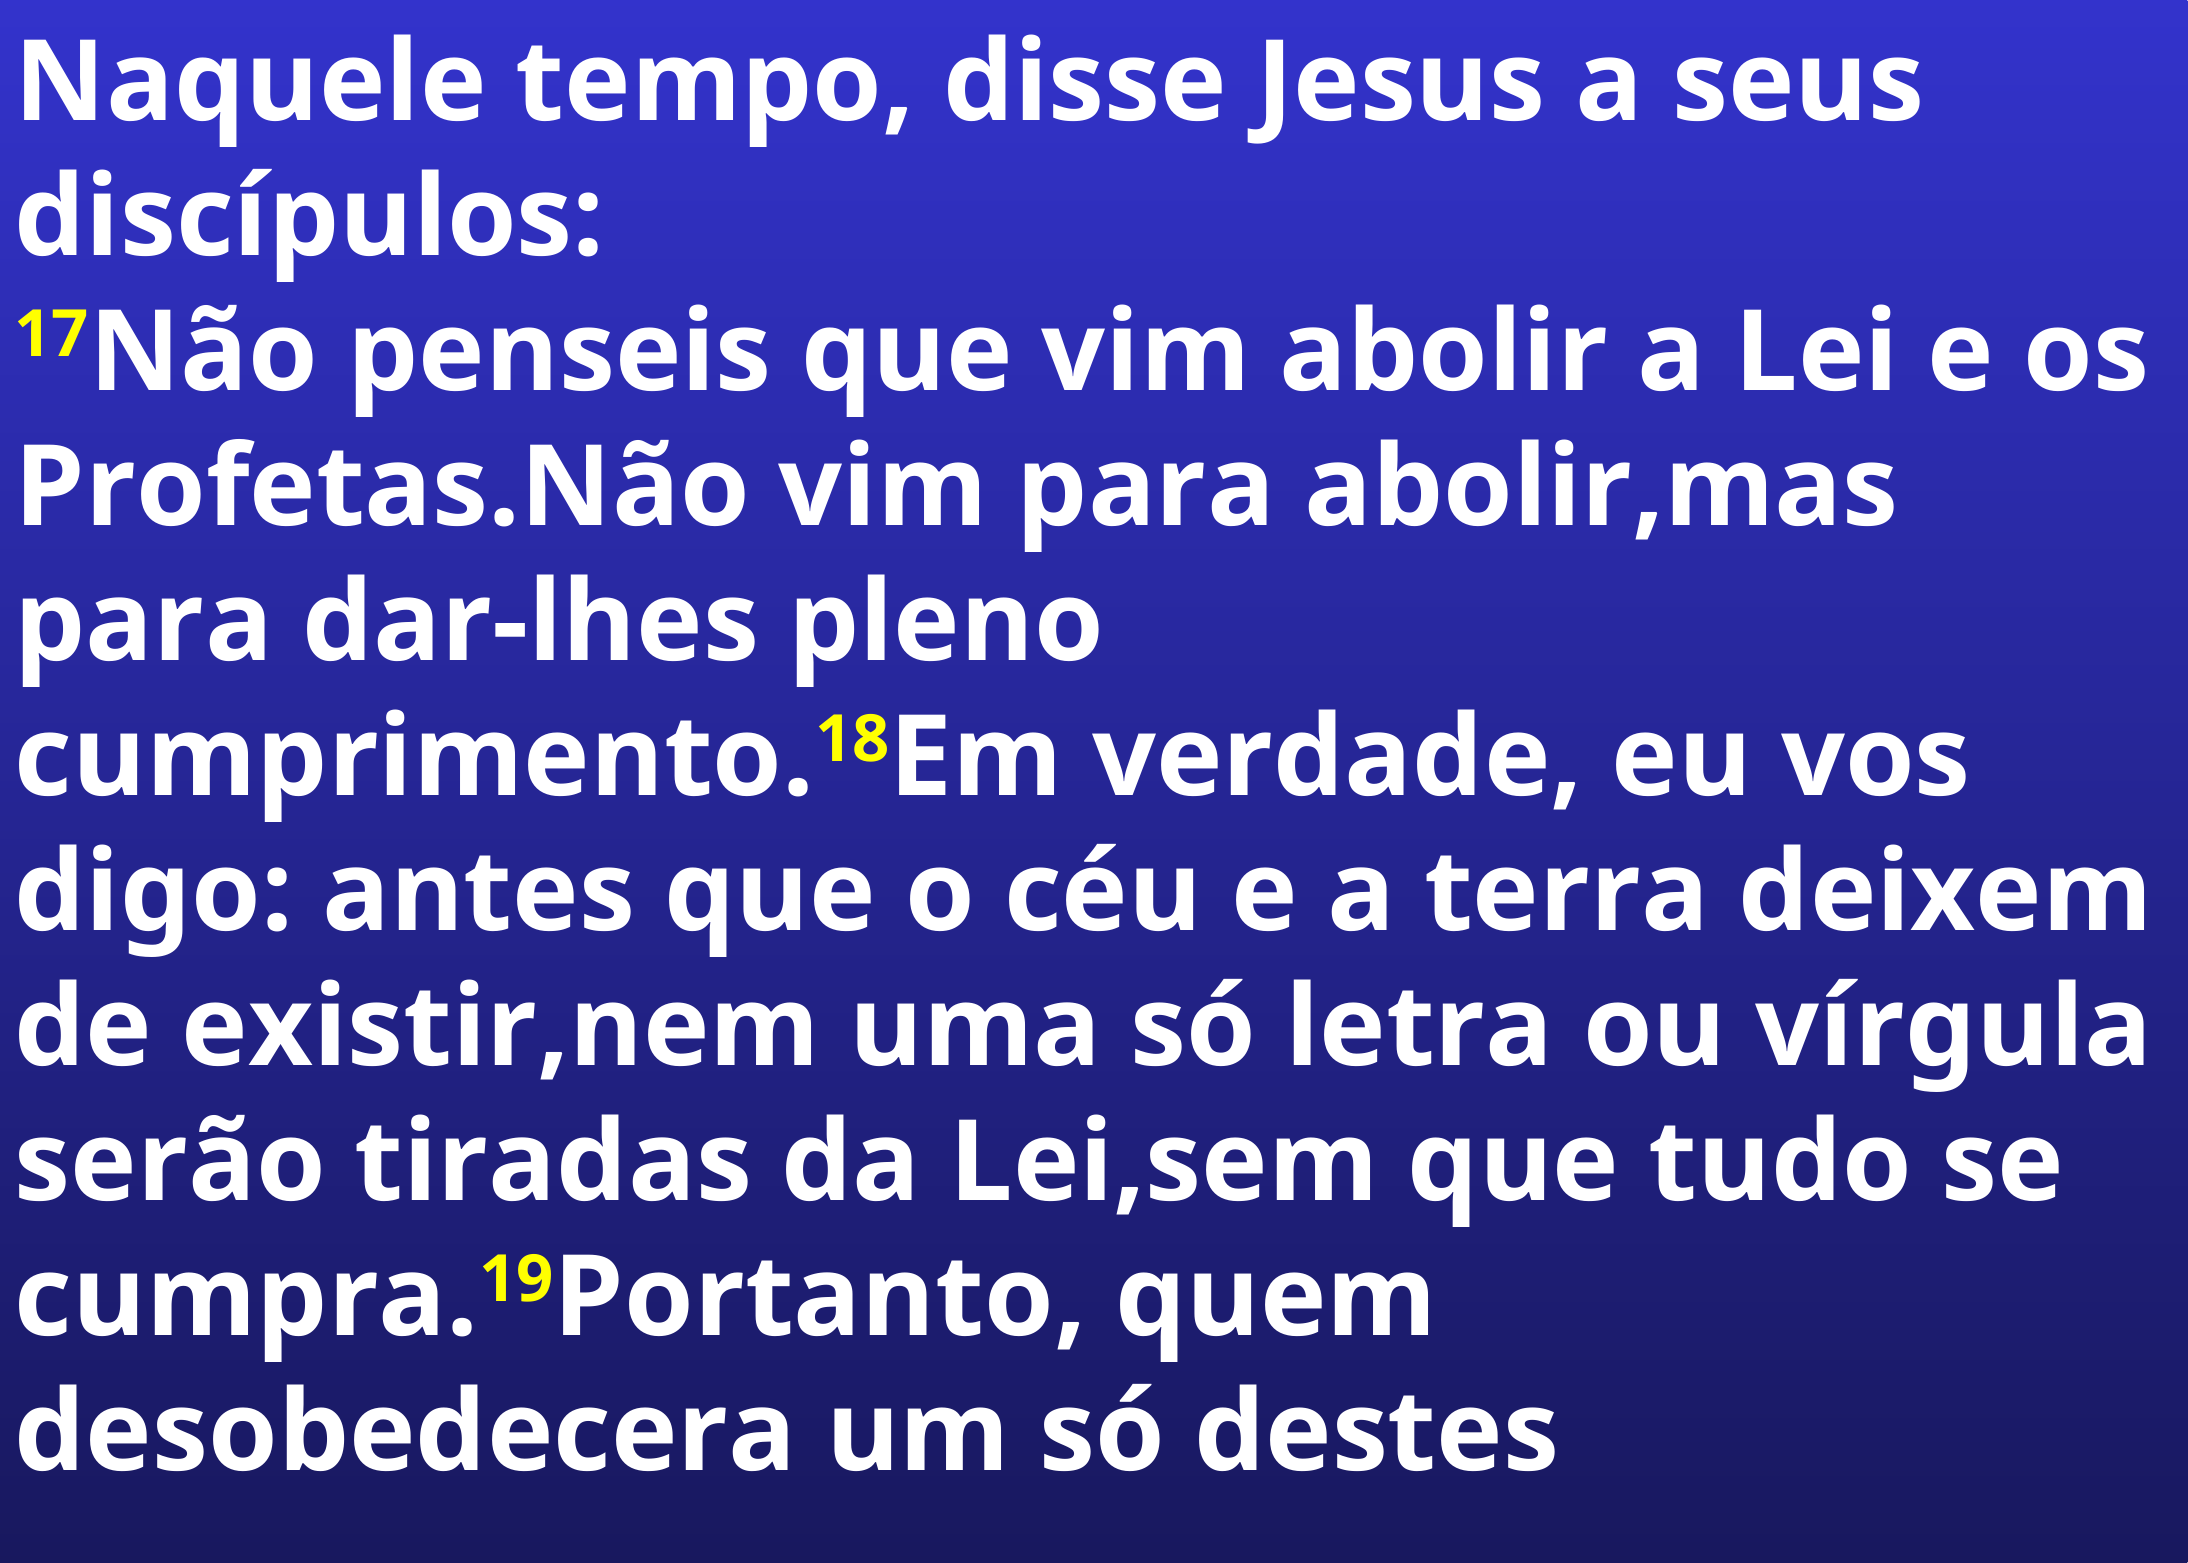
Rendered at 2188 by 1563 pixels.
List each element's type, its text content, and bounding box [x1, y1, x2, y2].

text_box Naquele tempo, disse Jesus a seus discípulos: 17Não penseis que vim abolir a Lei e os Profetas.Não vim para abolir,mas para dar-lhes pleno cumprimento.18Em verdade, eu vos digo: antes que o céu e a terra deixem de existir,nem uma só letra ou vírgula serão tiradas da Lei,sem que tudo se cumpra.19Portanto, quem desobedecera um só destes [0, 0, 2188, 1501]
